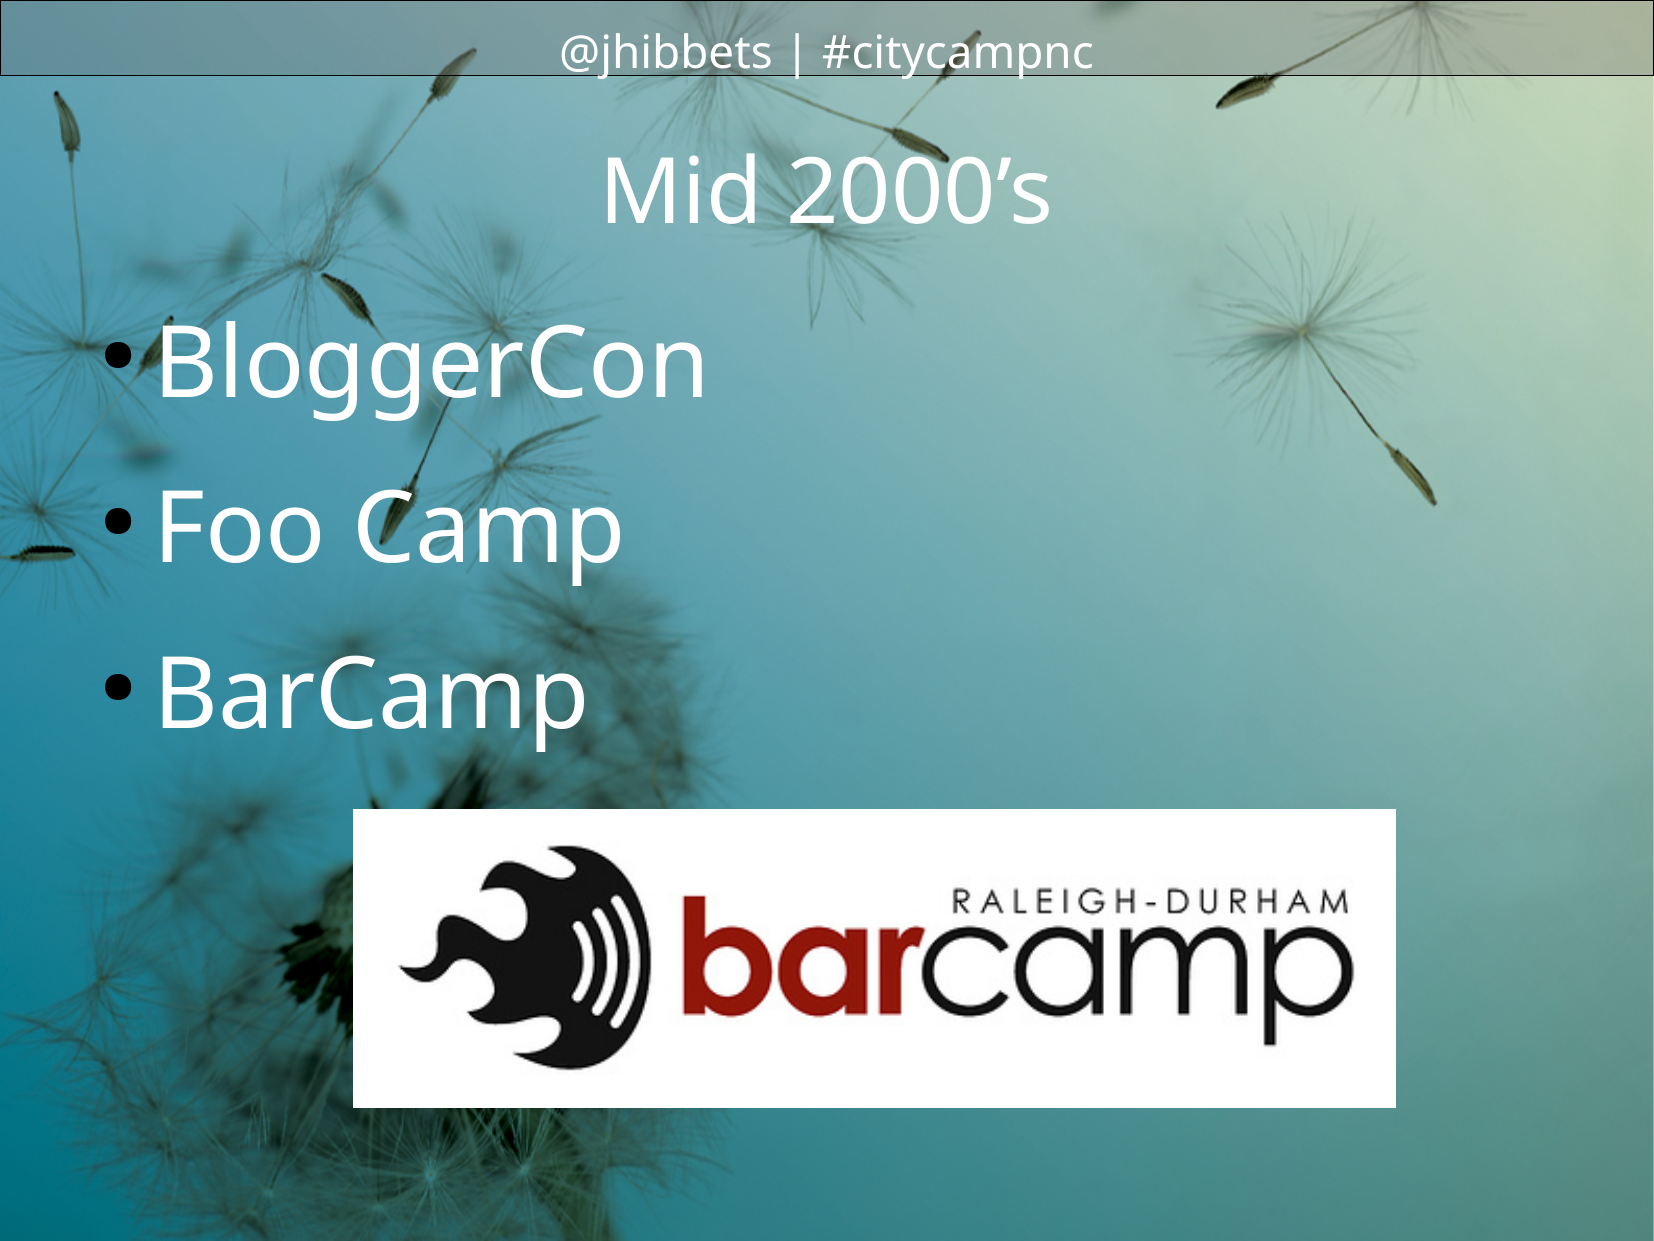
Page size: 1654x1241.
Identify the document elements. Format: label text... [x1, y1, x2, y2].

picture [0, 76, 1654, 1241]
list BloggerCon Foo Camp BarCamp [82, 290, 809, 1109]
title Mid 2000’s [82, 84, 1571, 292]
